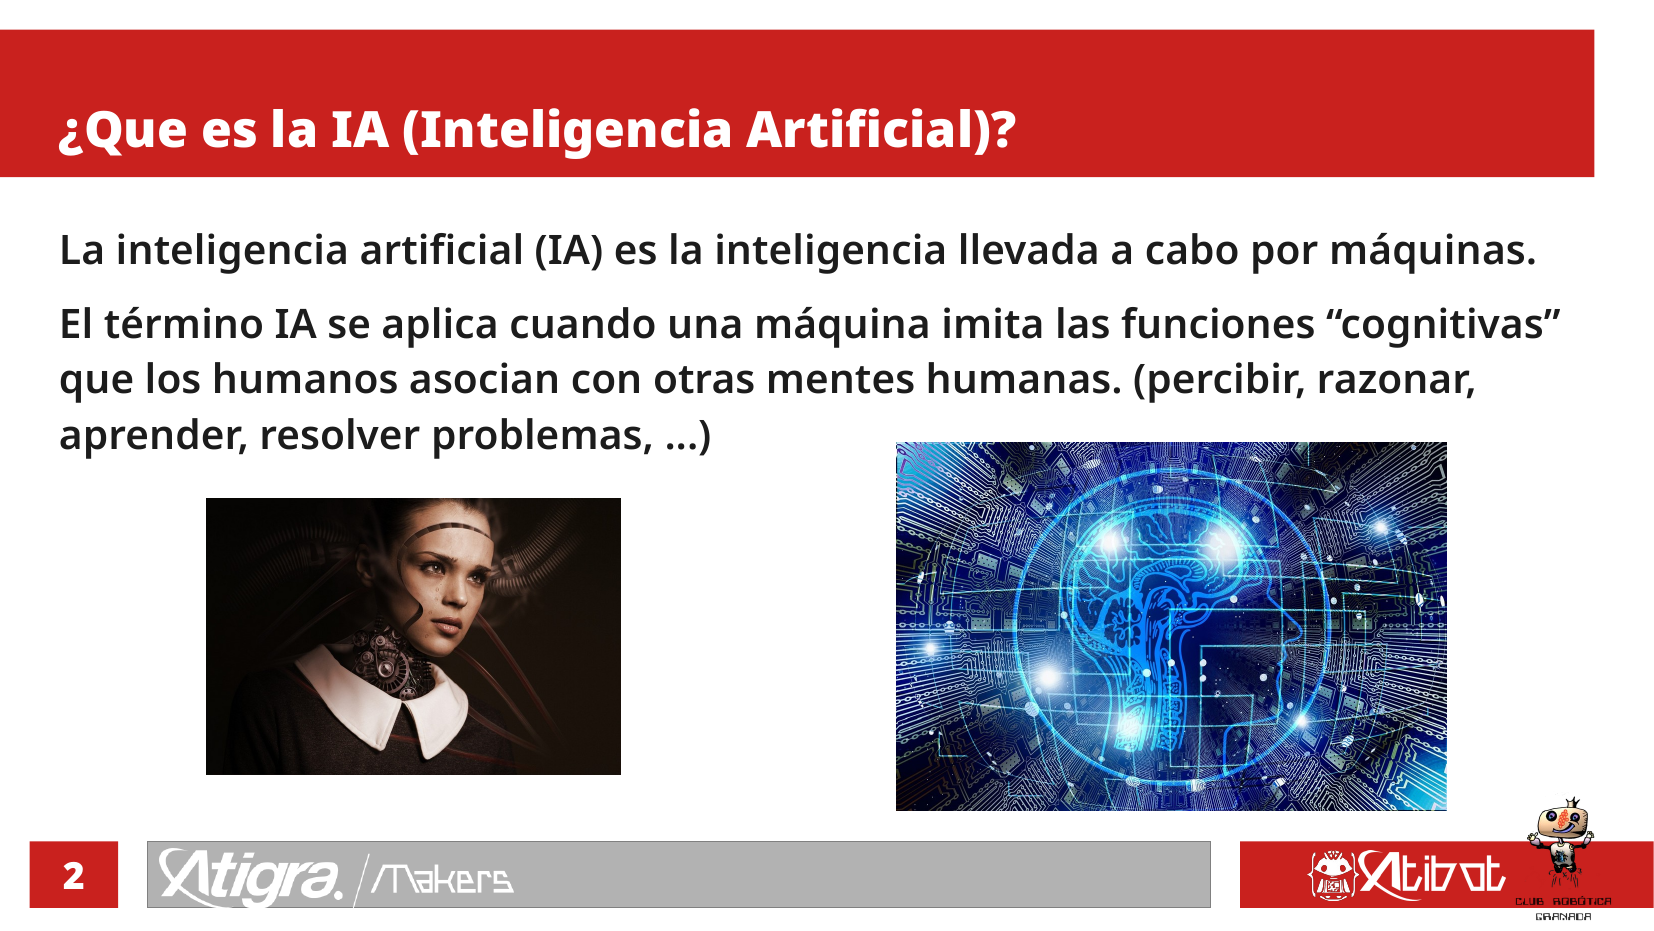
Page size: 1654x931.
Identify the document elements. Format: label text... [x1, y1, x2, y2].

picture [1442, 765, 1447, 779]
picture [206, 498, 621, 775]
picture [159, 848, 514, 910]
picture [896, 442, 1447, 811]
picture [1405, 779, 1447, 811]
list La inteligencia artificial (IA) es la inteligencia llevada a cabo por máquinas. El término IA se aplica cuando una máquina imita las funciones “cognitivas” que los humanos asocian con otras mentes humanas. (percibir, razonar, aprender, resolver problemas, ...) [59, 221, 1565, 473]
picture [1510, 785, 1616, 931]
picture [1307, 850, 1506, 901]
title ¿Que es la IA (Inteligencia Artificial)? [59, 44, 1595, 163]
